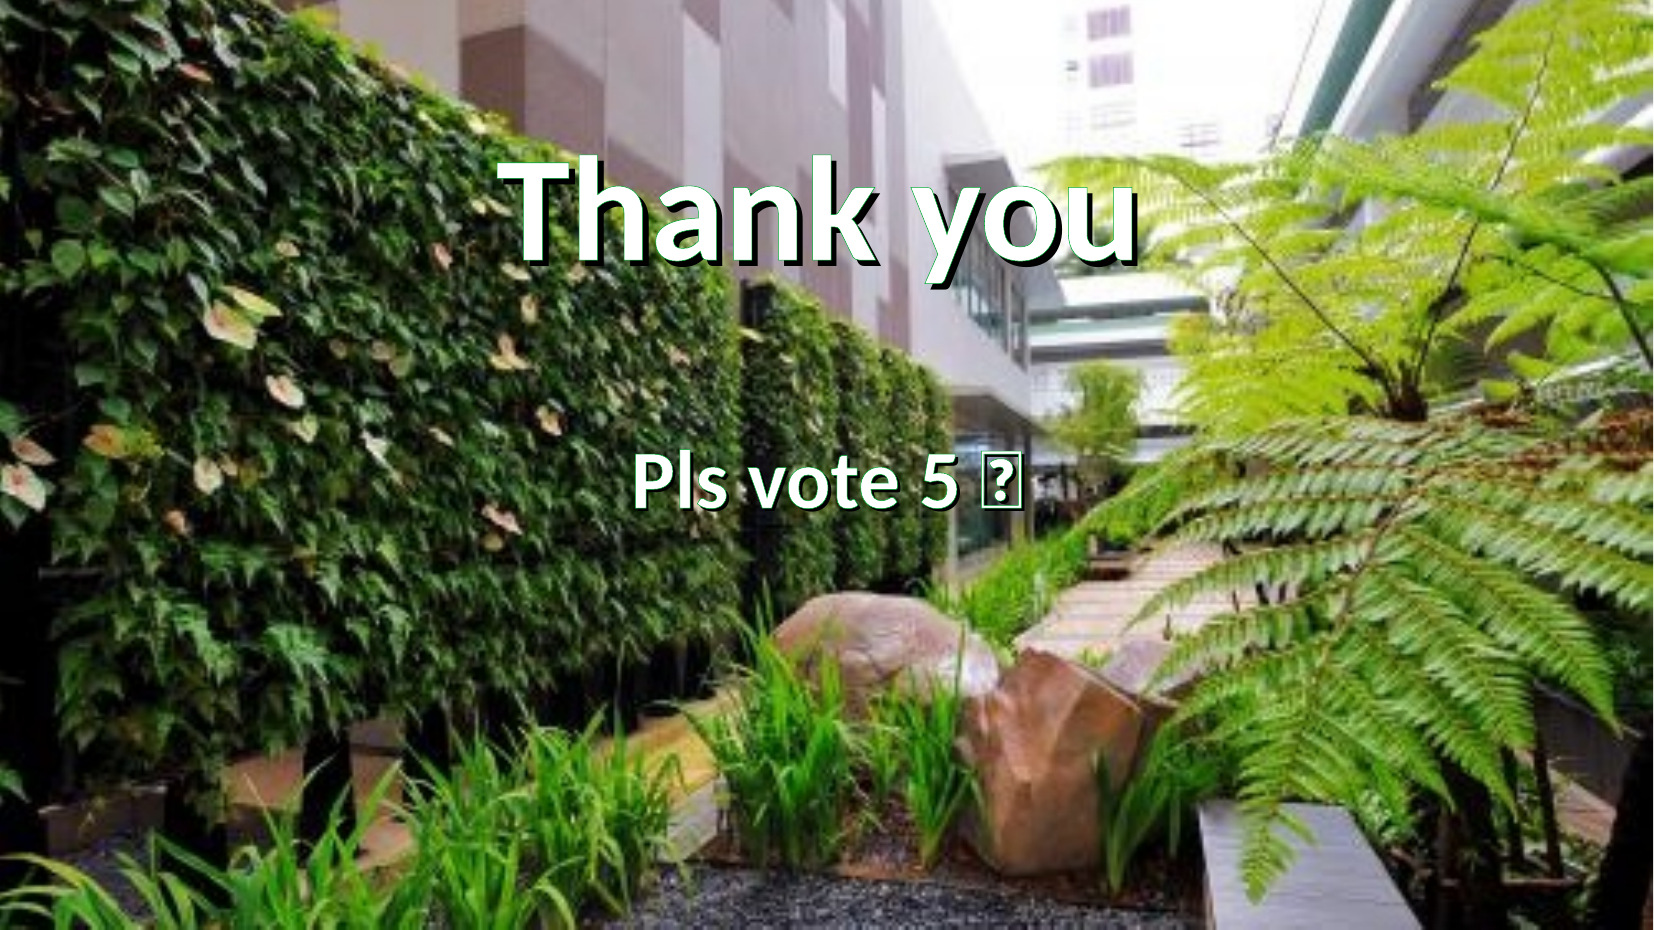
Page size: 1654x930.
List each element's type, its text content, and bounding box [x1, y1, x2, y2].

subtitle Pls vote 5 🙏 [82, 217, 1571, 757]
title Thank you [75, 144, 1563, 301]
picture [0, 0, 1654, 930]
